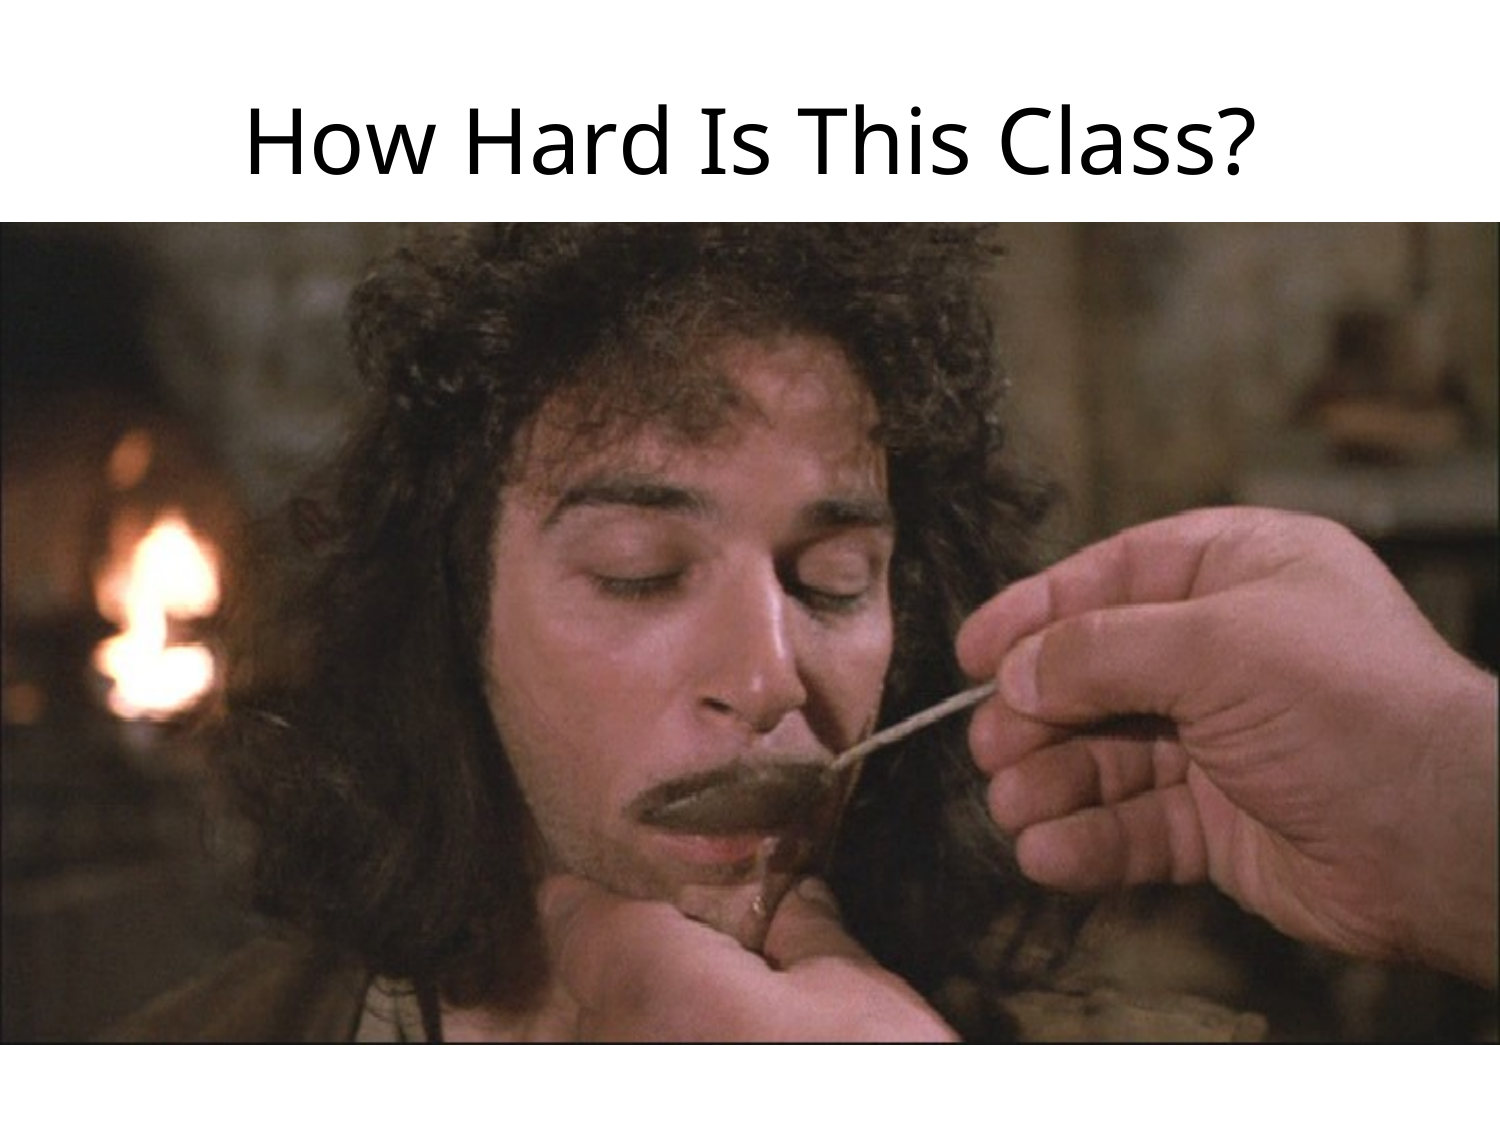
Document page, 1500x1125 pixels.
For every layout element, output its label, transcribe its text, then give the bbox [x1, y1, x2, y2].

title How Hard Is This Class? [75, 45, 1426, 222]
picture [0, 222, 1500, 1046]
